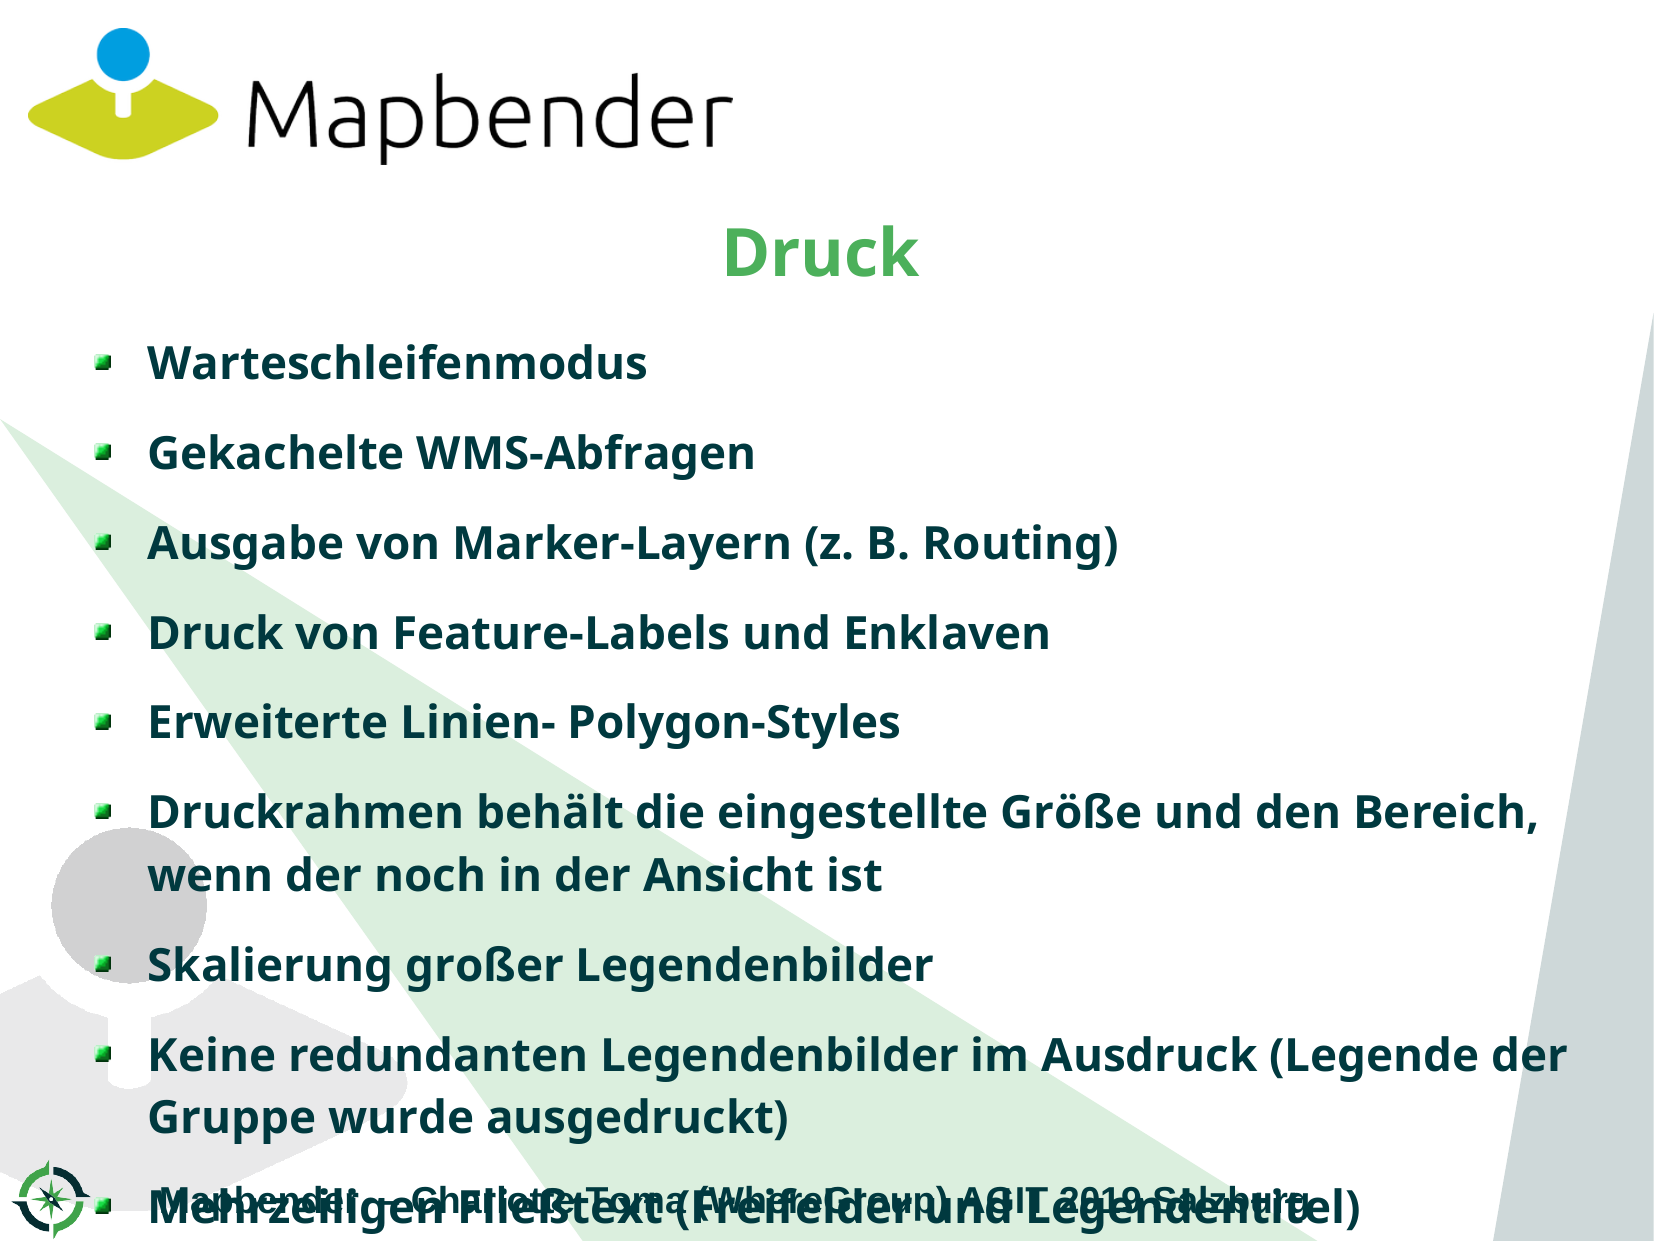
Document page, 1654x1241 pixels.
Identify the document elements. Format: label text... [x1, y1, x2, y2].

picture [28, 28, 733, 165]
picture [94, 1197, 111, 1214]
title Druck [76, 177, 1565, 325]
list Warteschleifenmodus Gekachelte WMS-Abfragen Ausgabe von Marker-Layern (z. B. Routing) Druck von Feature-Labels und Enklaven Erweiterte Linien- Polygon-Styles Druckrahmen behält die eingestellte Größe und den Bereich, wenn der noch in der Ansicht ist Skalierung großer Legendenbilder Keine redundanten Legendenbilder im Ausdruck (Legende der Gruppe wurde ausgedruckt) Mehrzeiligen Fließtext (Freifelder und Legendentitel) [76, 330, 1599, 1150]
picture [10, 1158, 92, 1240]
